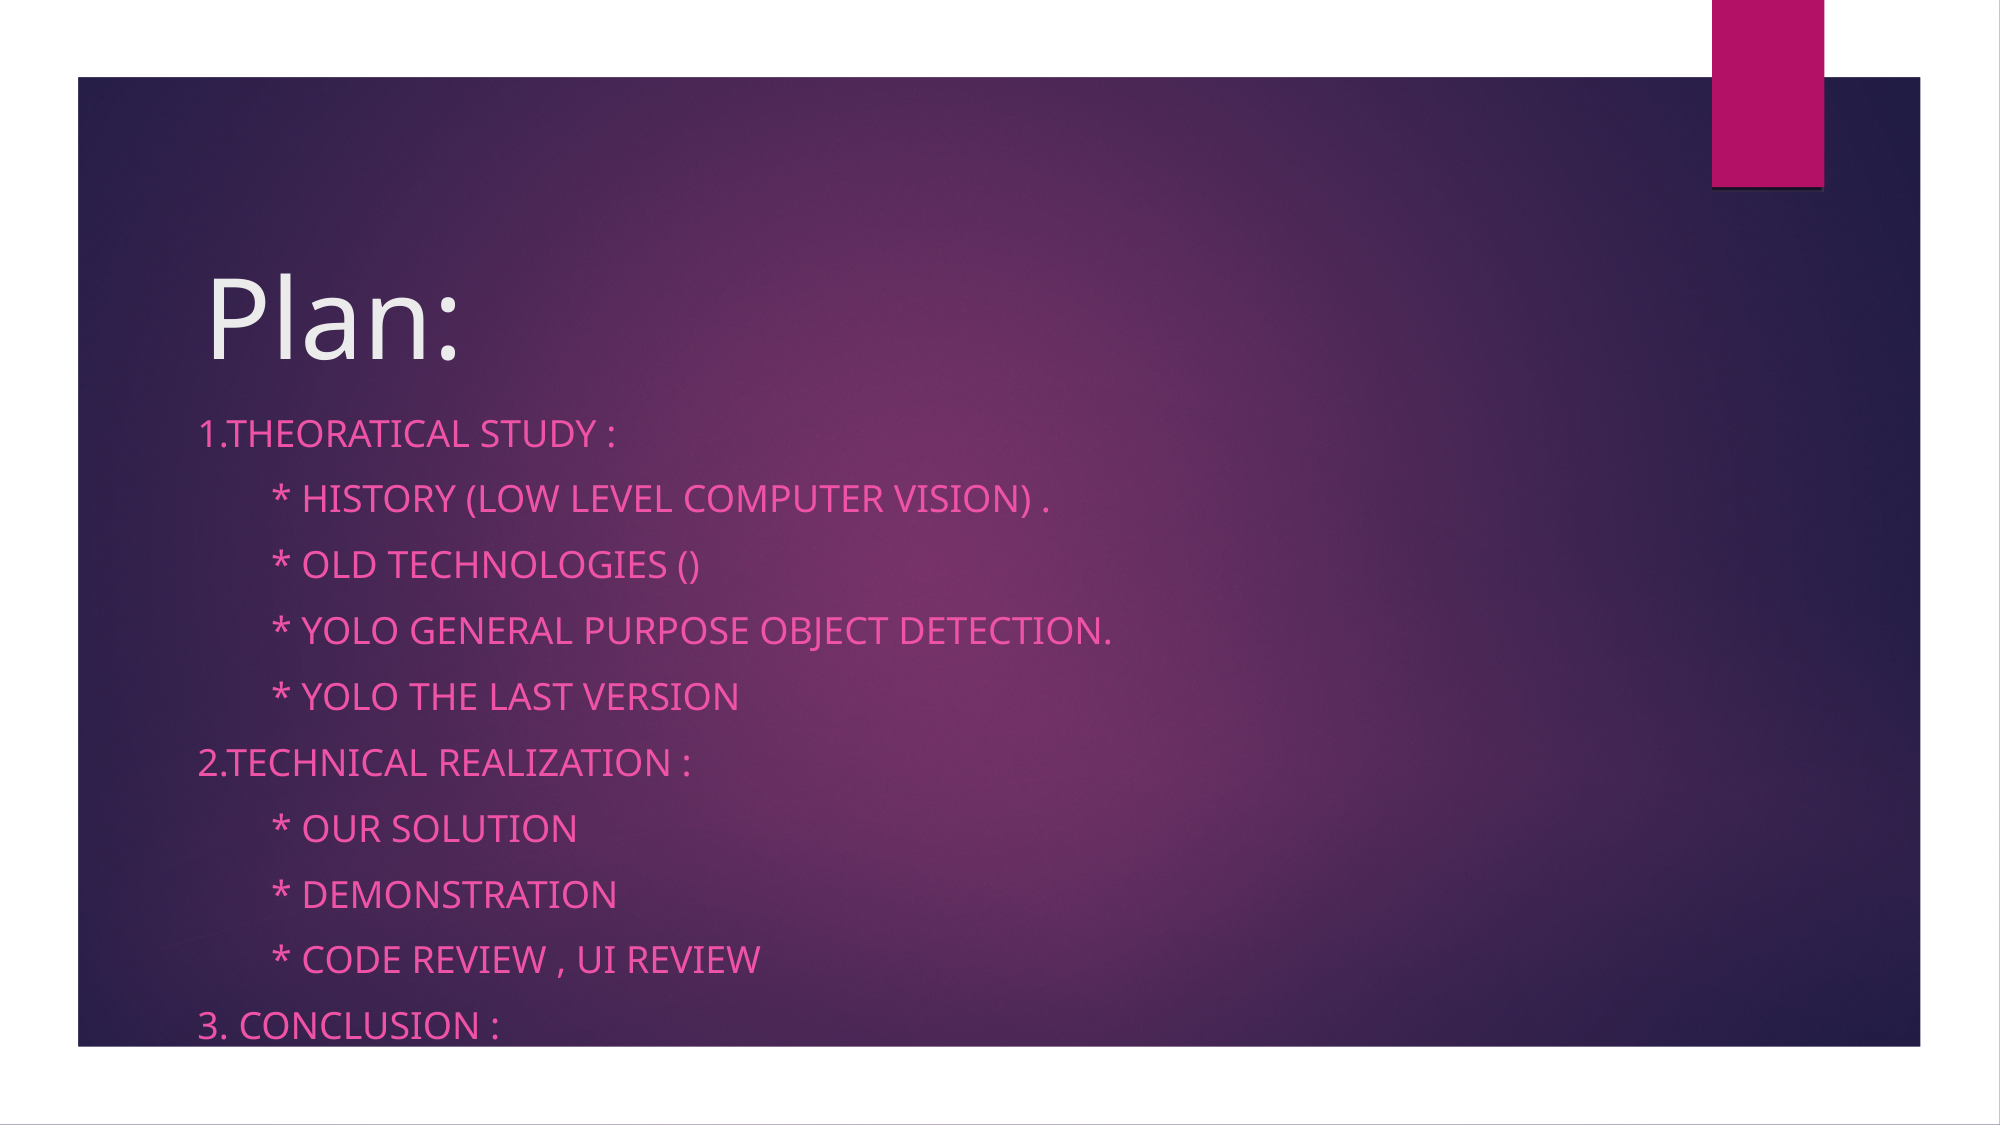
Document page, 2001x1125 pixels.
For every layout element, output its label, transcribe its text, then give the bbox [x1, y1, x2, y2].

text_box Plan: [188, 259, 1637, 390]
text_box 1.Theoratical study : * History (Low level computer vision) . * Old technologies () * YOLO general purpose object detection. * Yolo the last version 2.Technical realization : * our solution * demonstration * code review , ui review 3. Conclusion : [182, 402, 1630, 1063]
picture [79, 78, 1920, 1046]
